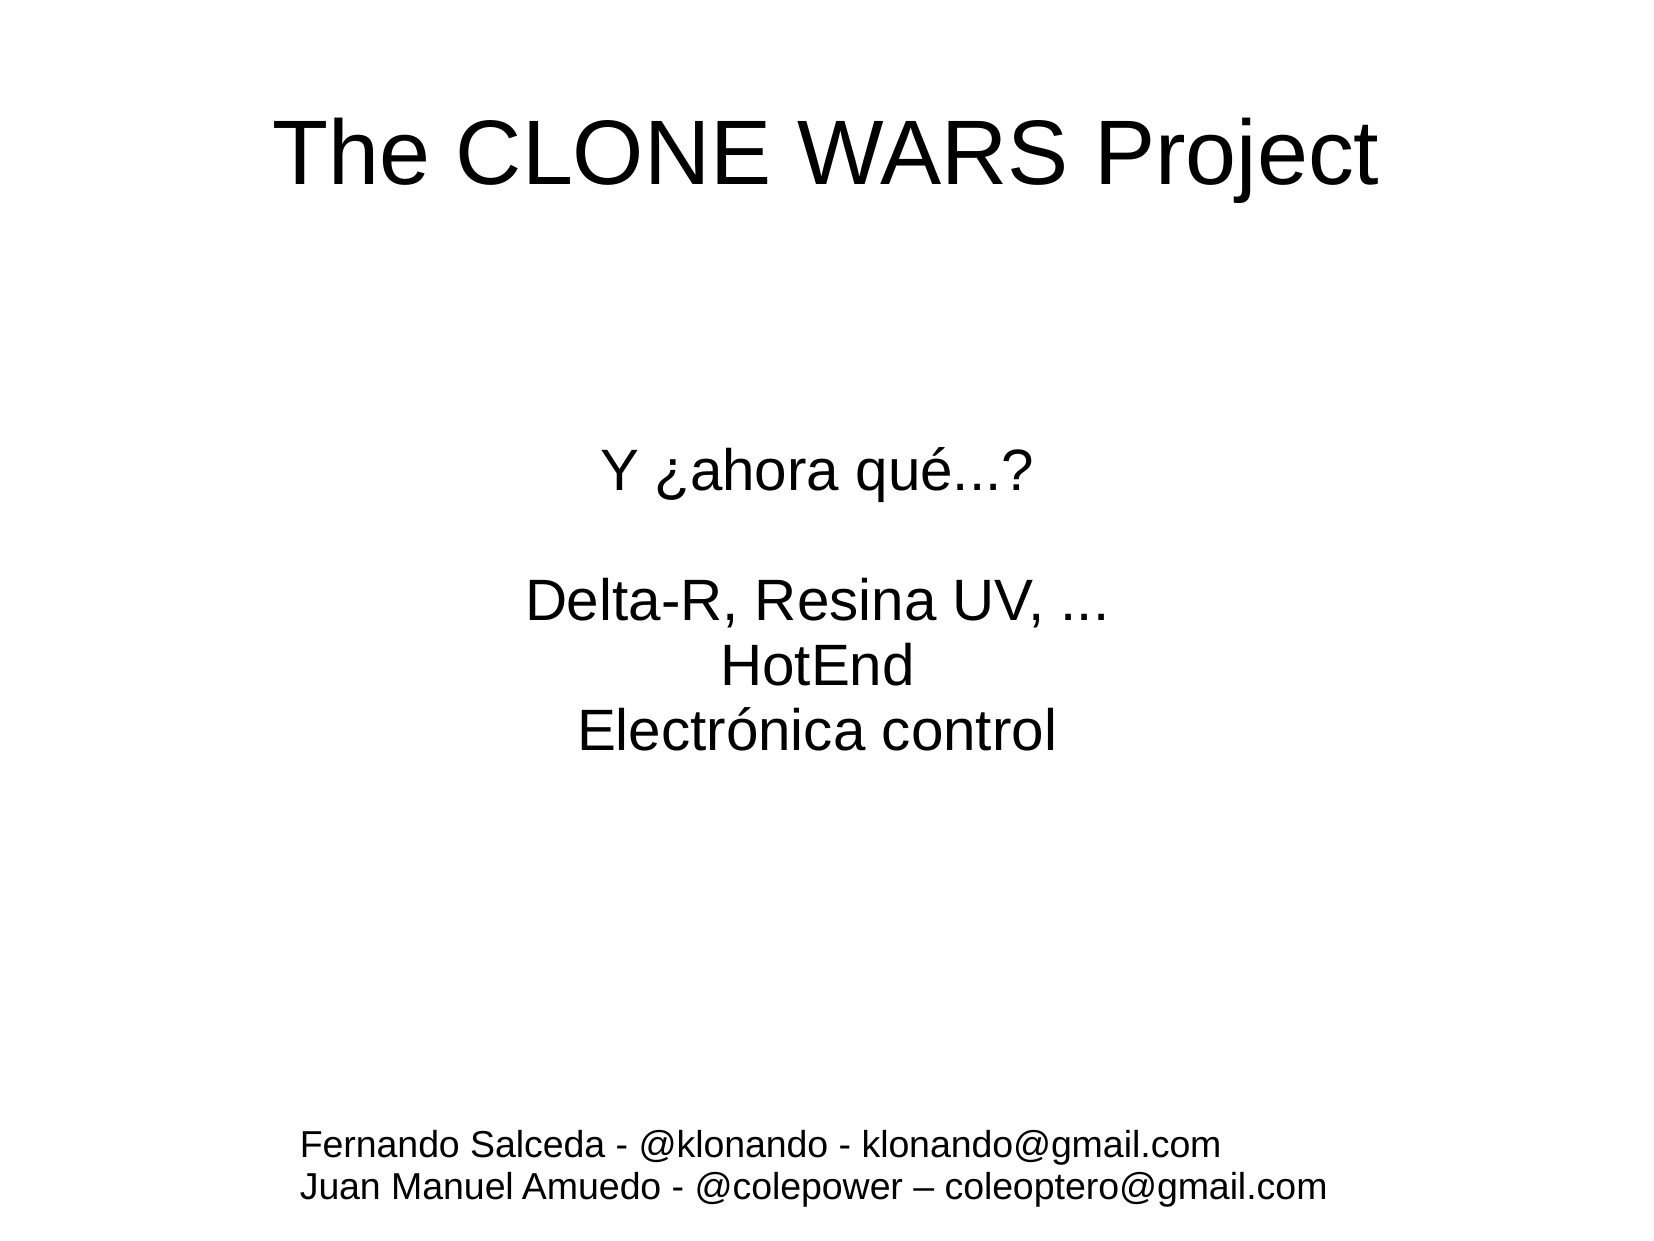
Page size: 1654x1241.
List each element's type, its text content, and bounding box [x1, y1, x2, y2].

title The CLONE WARS Project [82, 49, 1571, 257]
text_box Fernando Salceda - @klonando - klonando@gmail.com Juan Manuel Amuedo - @colepower – coleoptero@gmail.com [285, 1116, 1343, 1216]
subtitle Y ¿ahora qué...? Delta-R, Resina UV, ... HotEnd Electrónica control [240, 437, 1396, 893]
